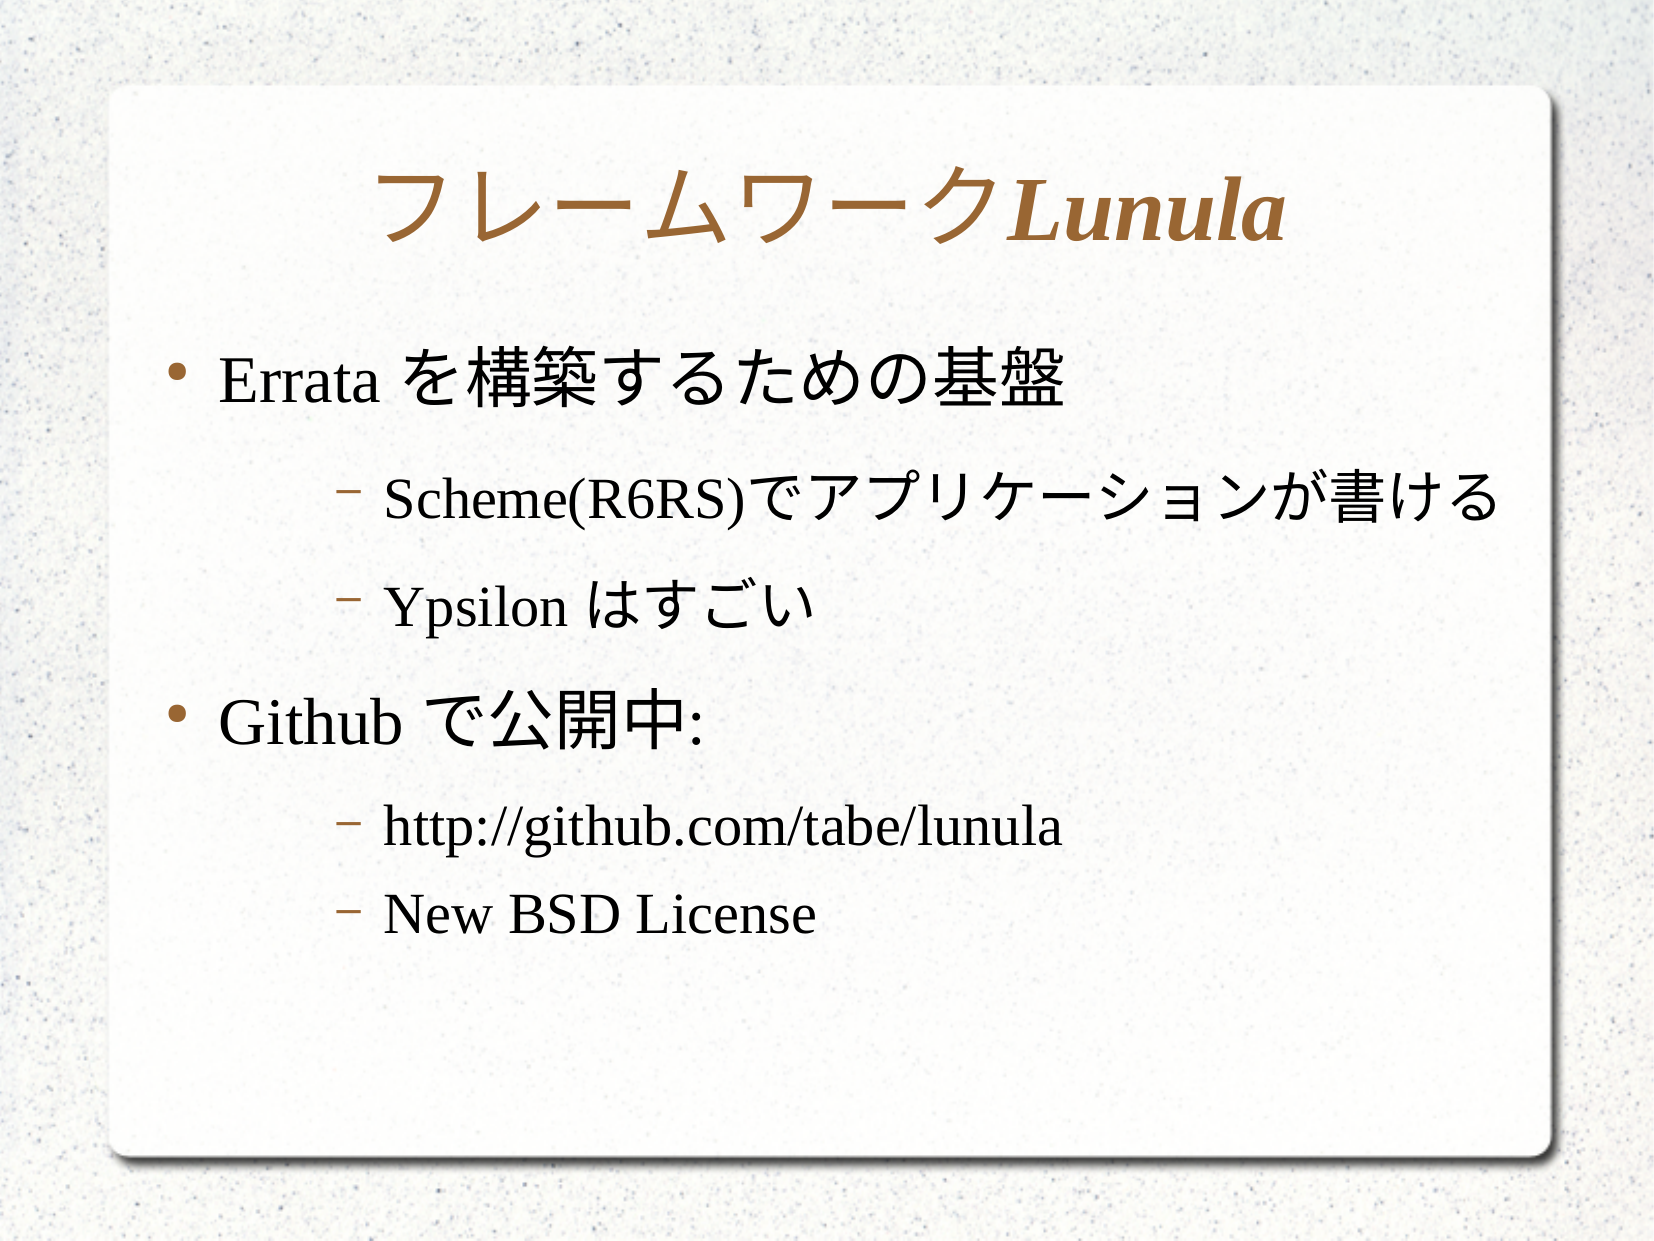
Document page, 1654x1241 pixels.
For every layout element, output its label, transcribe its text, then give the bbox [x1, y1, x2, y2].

picture [0, 0, 1654, 1241]
list Errata を構築するための基盤 Scheme(R6RS)でアプリケーションが書ける Ypsilon はすごい Github で公開中: http://github.com/tabe/lunula New BSD License [147, 324, 1506, 1086]
title フレームワークLunula [118, 104, 1536, 297]
